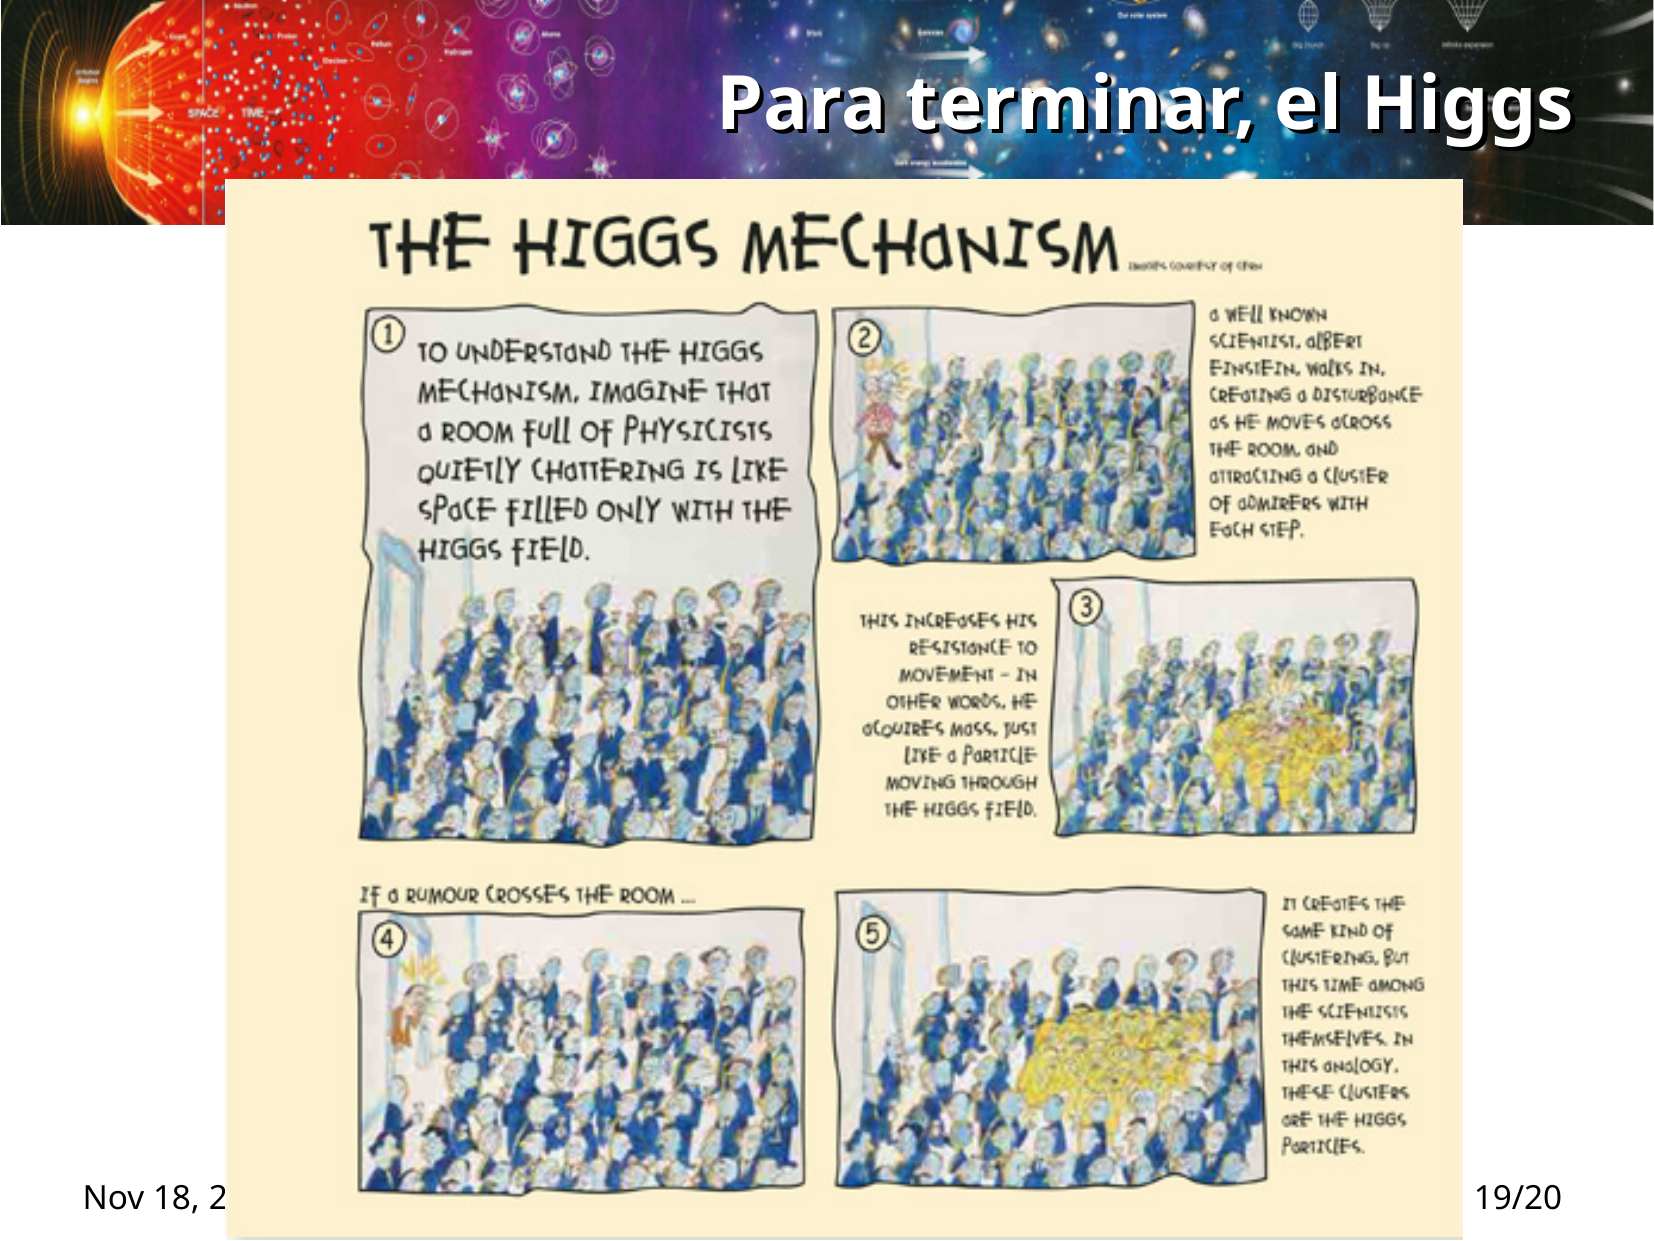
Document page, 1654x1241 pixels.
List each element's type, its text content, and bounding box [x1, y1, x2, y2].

picture [1, 0, 1654, 1240]
title Para terminar, el Higgs [86, 49, 1575, 151]
